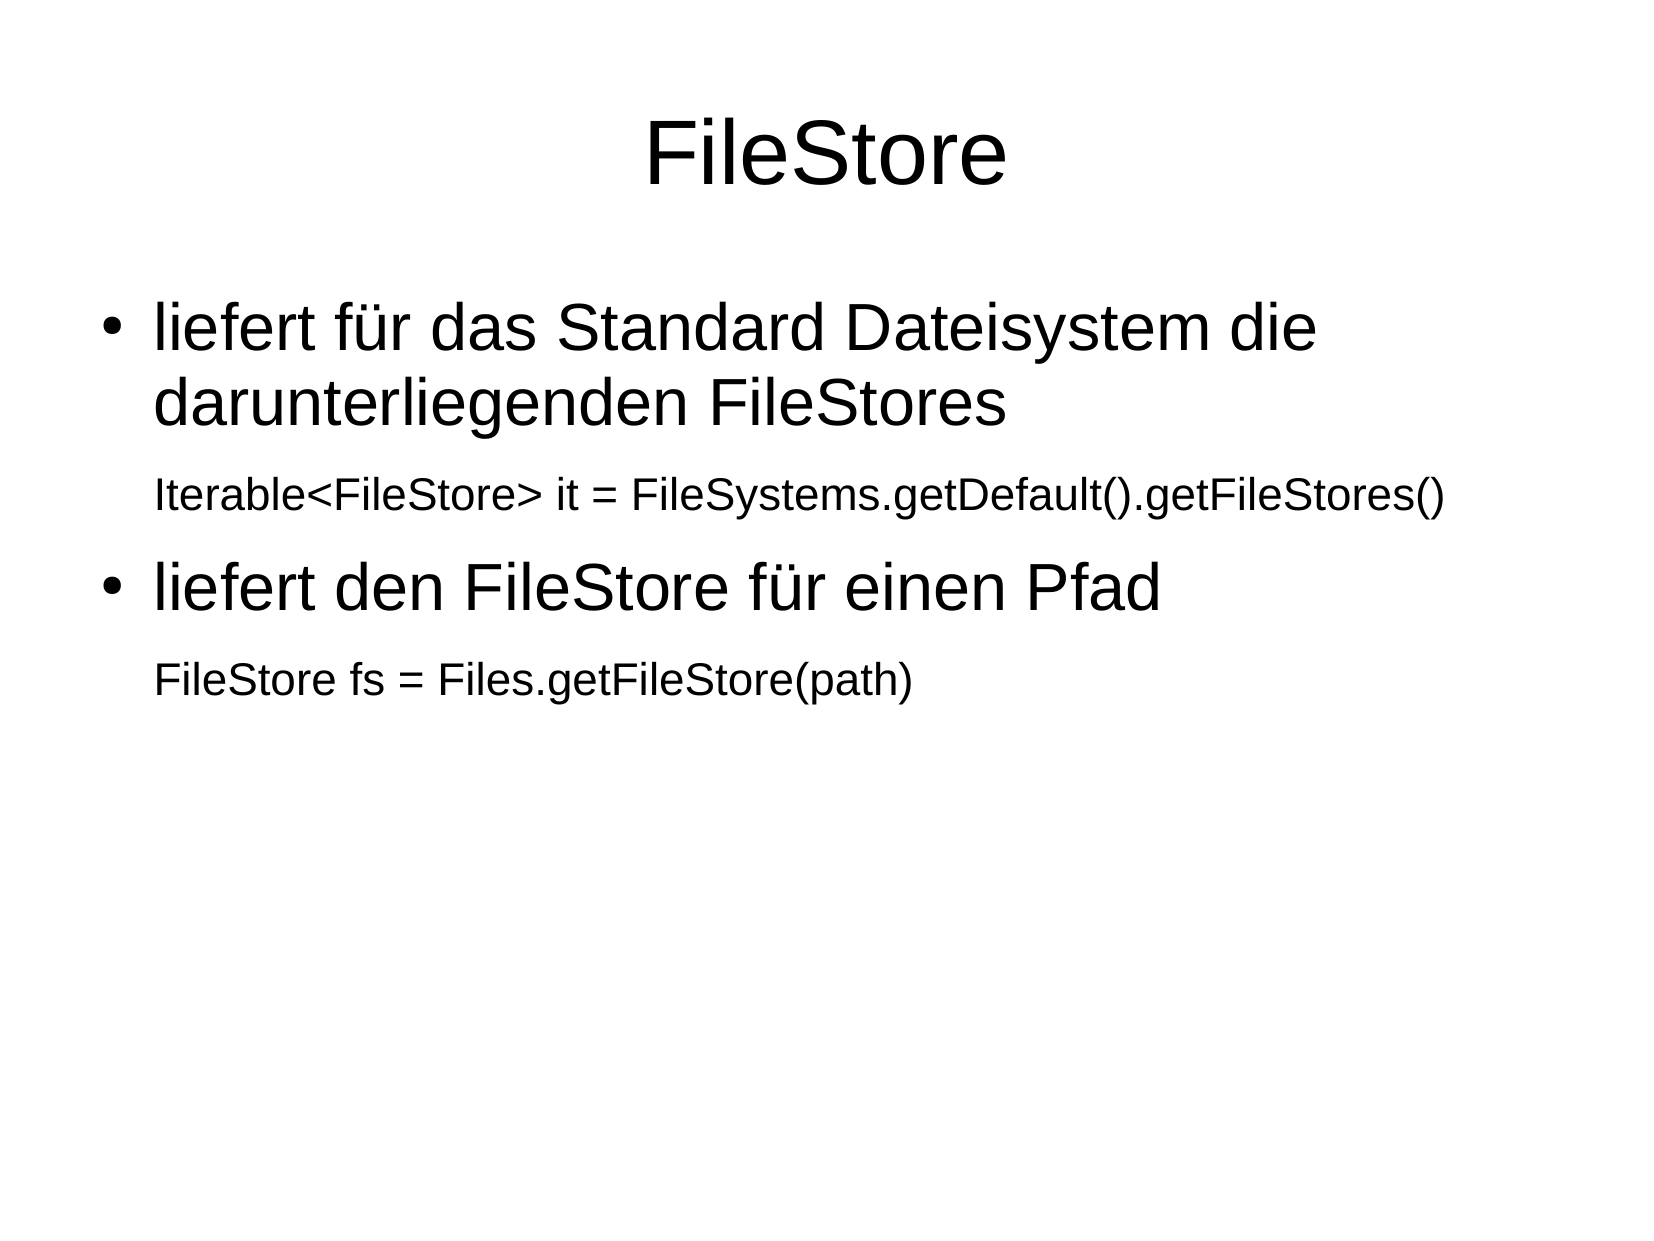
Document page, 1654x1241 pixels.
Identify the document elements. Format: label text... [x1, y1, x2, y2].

title FileStore [82, 49, 1571, 257]
list liefert für das Standard Dateisystem die darunterliegenden FileStores Iterable<FileStore> it = FileSystems.getDefault().getFileStores() liefert den FileStore für einen Pfad FileStore fs = Files.getFileStore(path) [82, 290, 1571, 1010]
